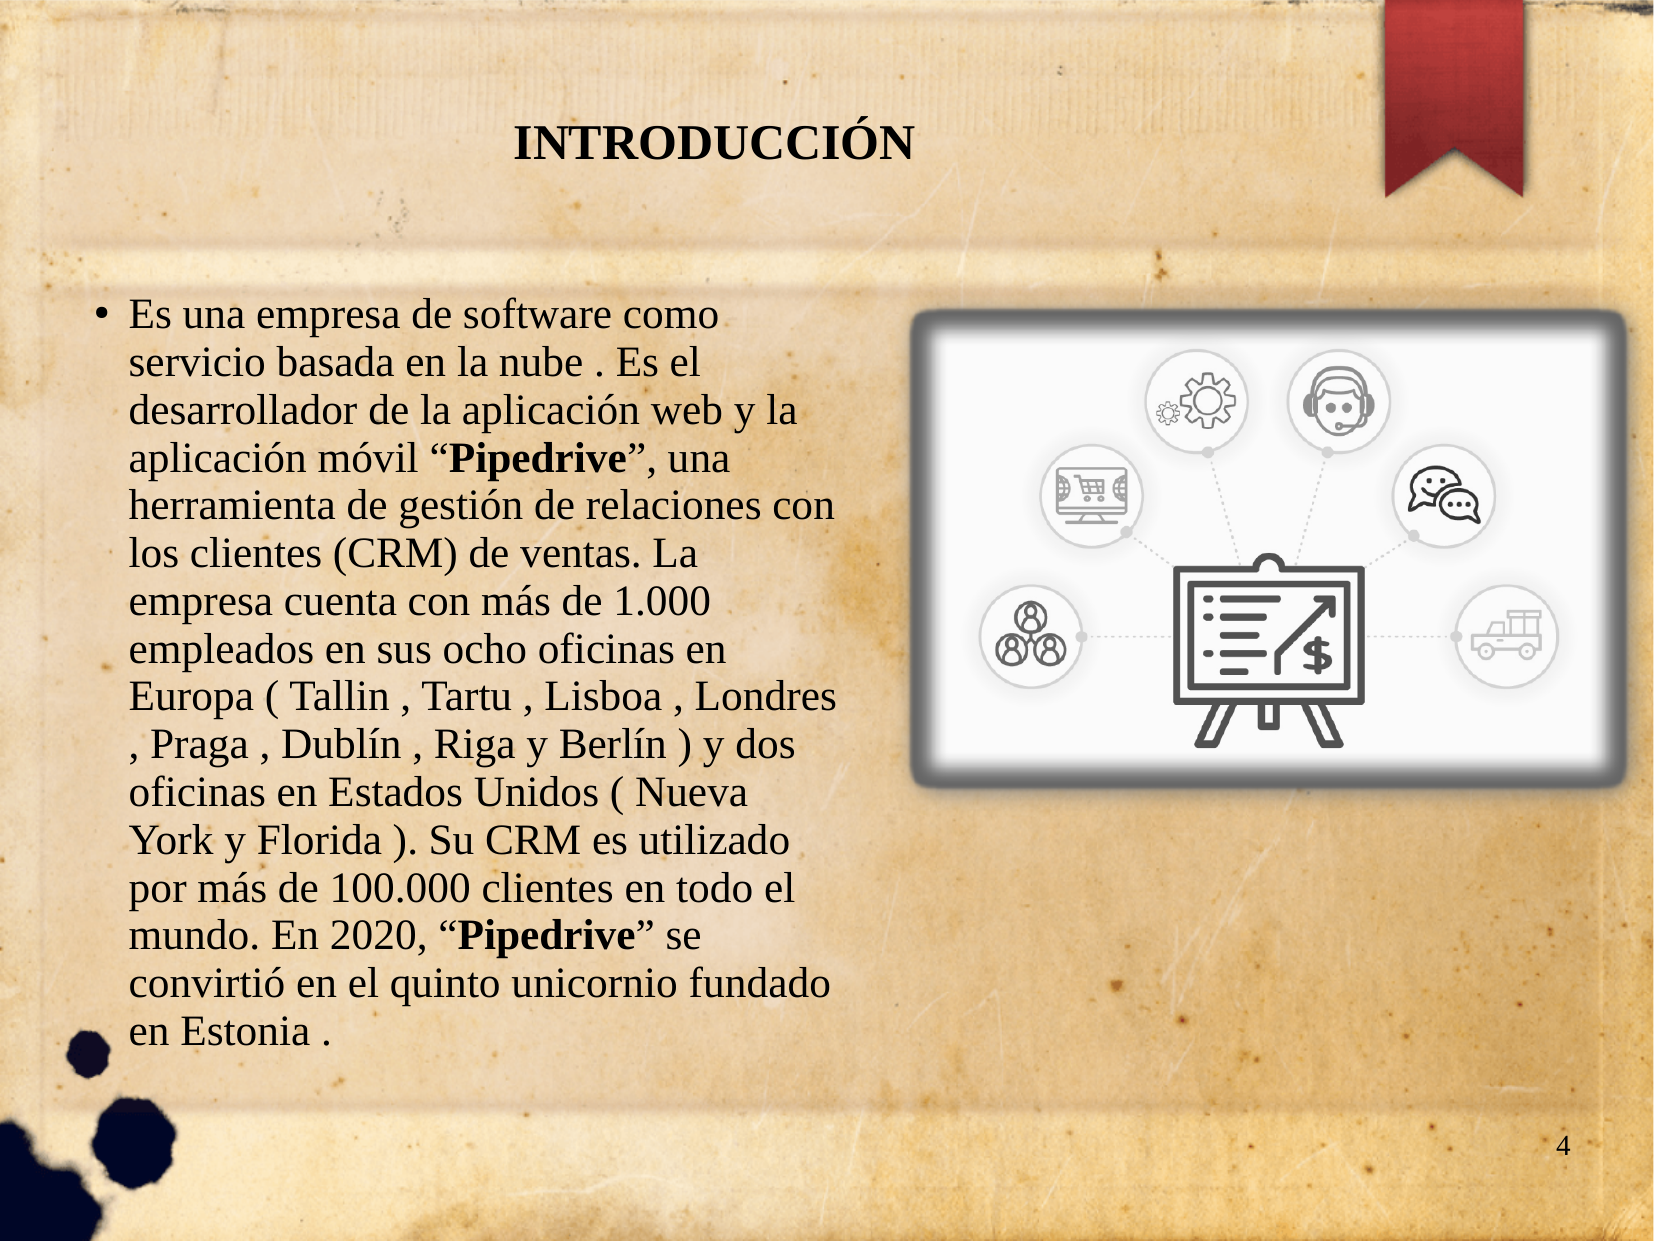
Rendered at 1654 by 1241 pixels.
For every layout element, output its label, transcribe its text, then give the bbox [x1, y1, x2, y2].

title INTRODUCCIÓN [82, 49, 1347, 237]
picture [0, 0, 1654, 1241]
list Es una empresa de software como servicio basada en la nube . Es el desarrollador de la aplicación web y la aplicación móvil “Pipedrive”, una herramienta de gestión de relaciones con los clientes (CRM) de ventas. La empresa cuenta con más de 1.000 empleados en sus ocho oficinas en Europa ( Tallin , Tartu , Lisboa , Londres , Praga , Dublín , Riga y Berlín ) y dos oficinas en Estados Unidos ( Nueva York y Florida ). Su CRM es utilizado por más de 100.000 clientes en todo el mundo. En 2020, “Pipedrive” se convirtió en el quinto unicornio fundado en Estonia . [82, 290, 839, 1070]
